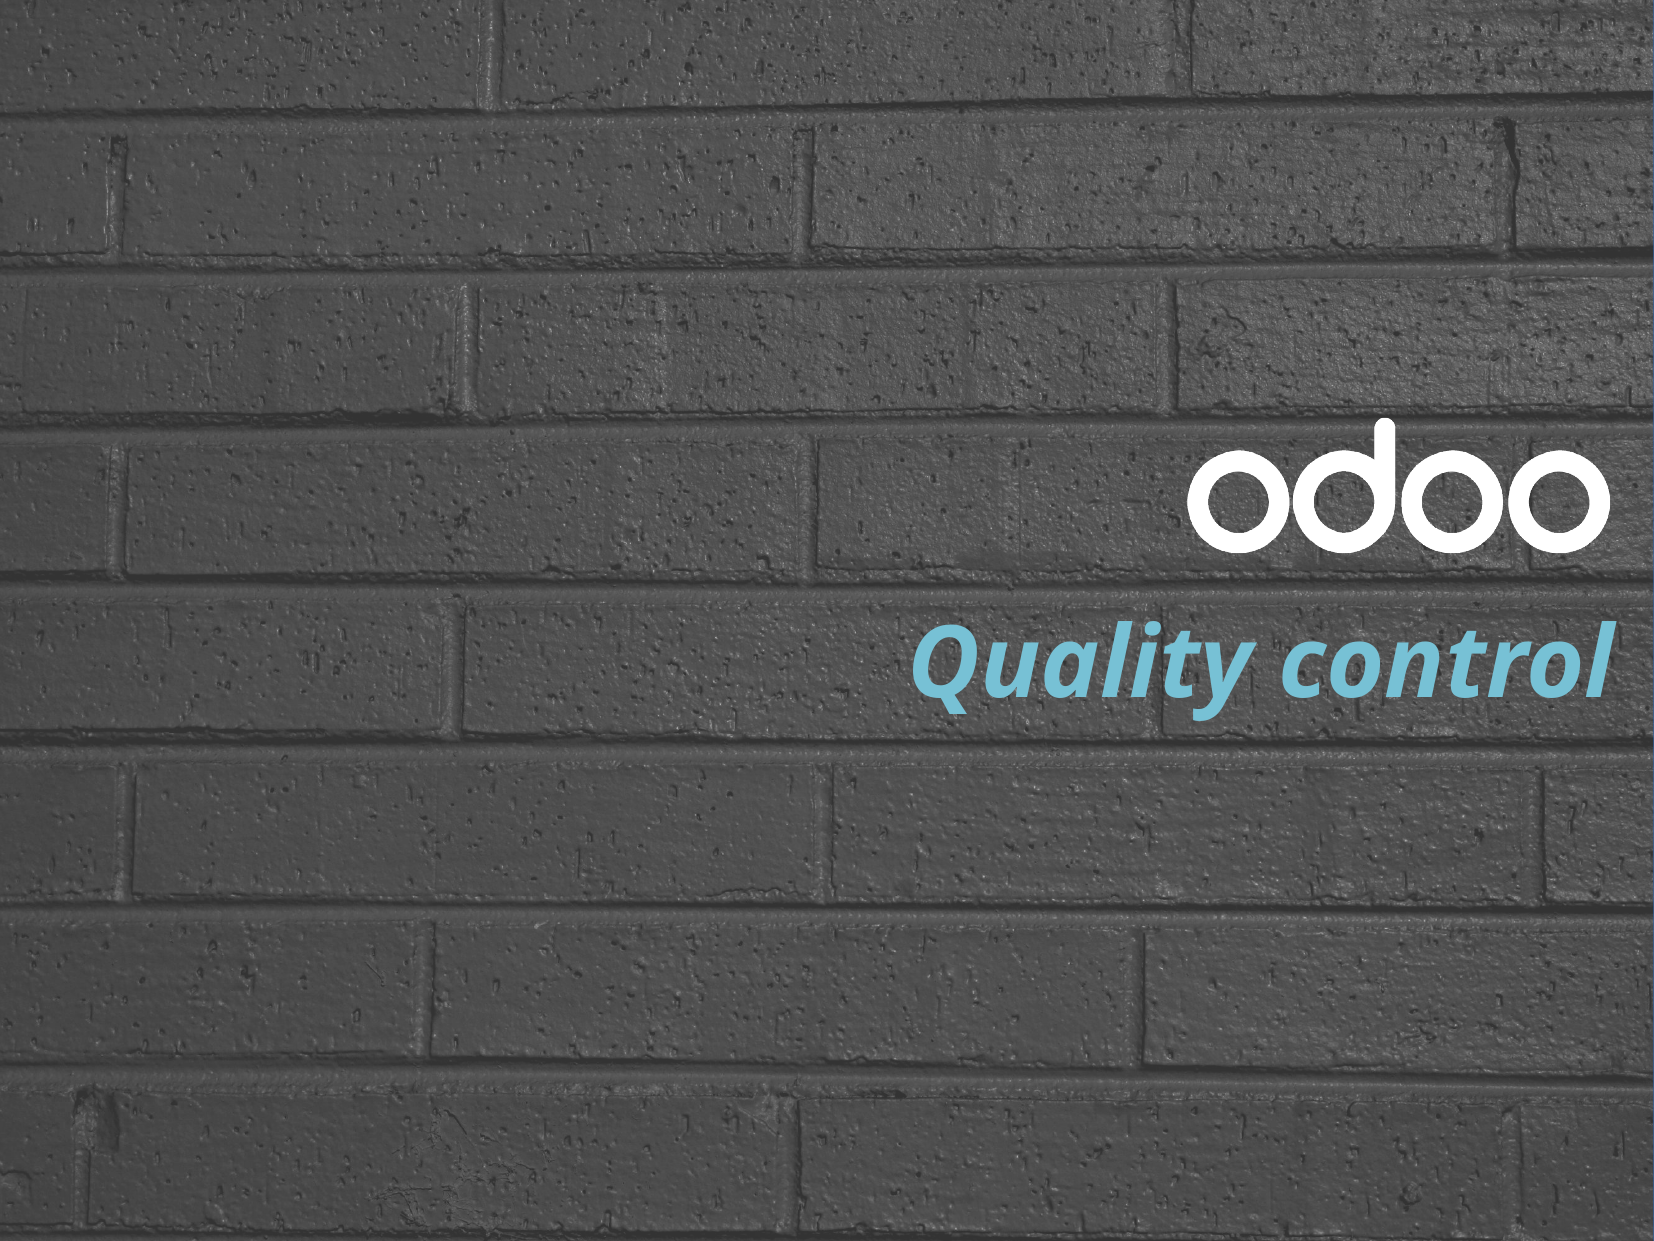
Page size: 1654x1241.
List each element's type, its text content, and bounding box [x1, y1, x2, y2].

picture [0, 0, 1654, 1241]
text_box Quality control [35, 562, 1630, 845]
